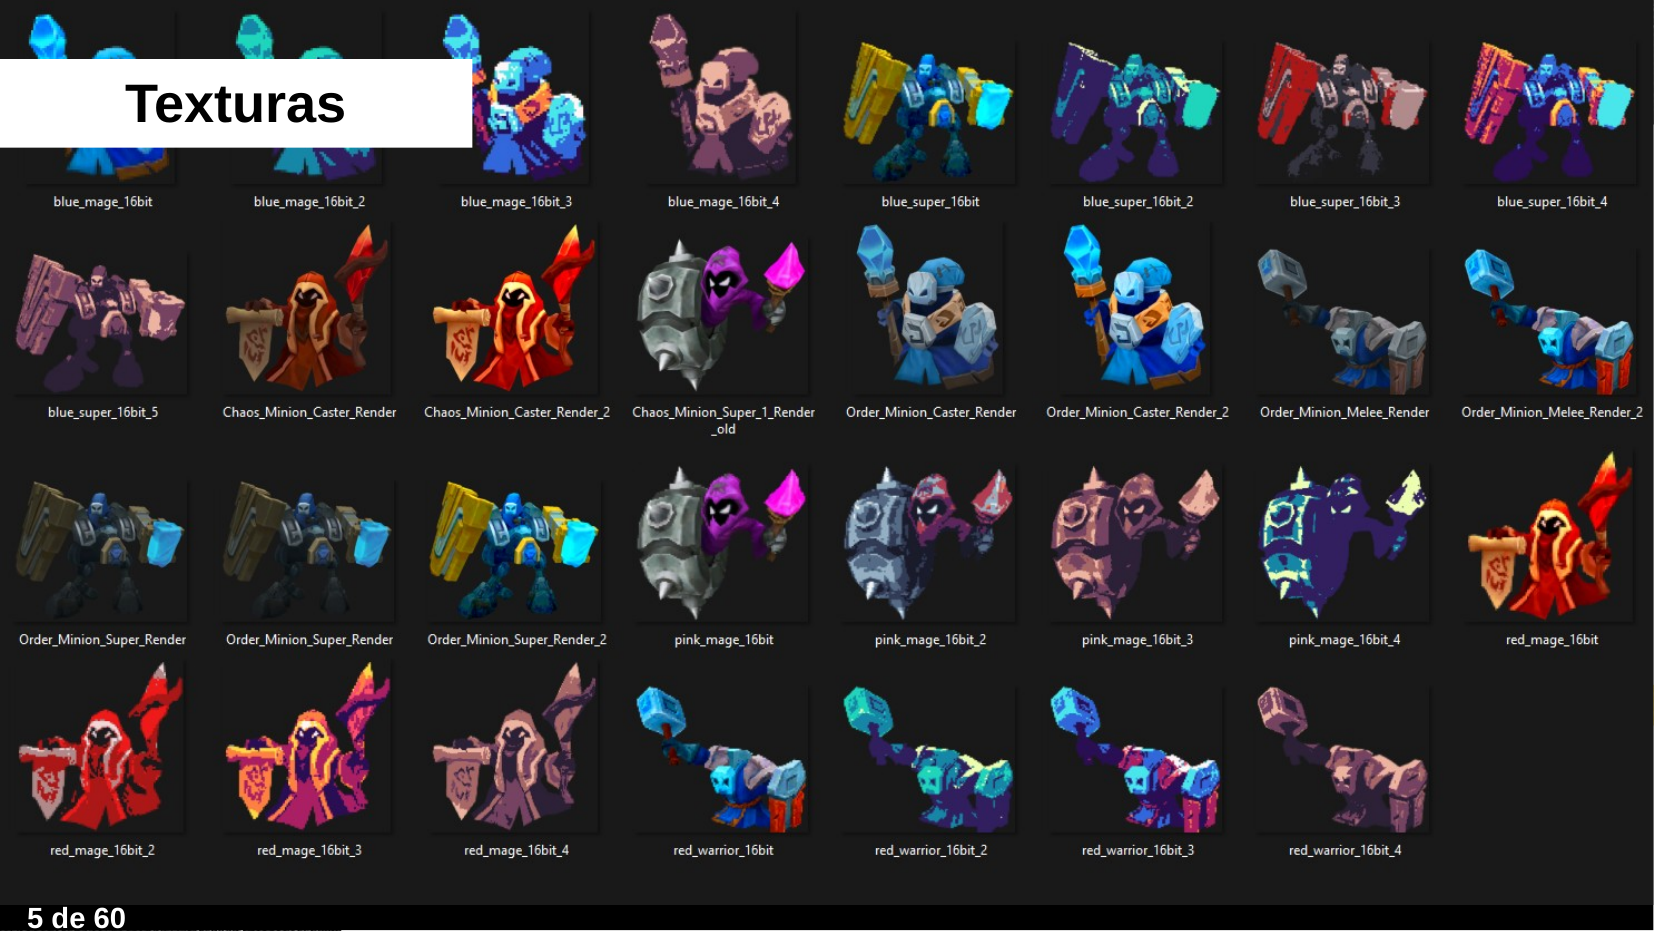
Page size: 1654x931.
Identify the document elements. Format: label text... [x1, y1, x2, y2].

picture [0, 0, 1654, 905]
text_box <número> de 60 [0, 905, 233, 931]
text_box Texturas [0, 59, 473, 148]
text_box [233, 905, 1654, 931]
